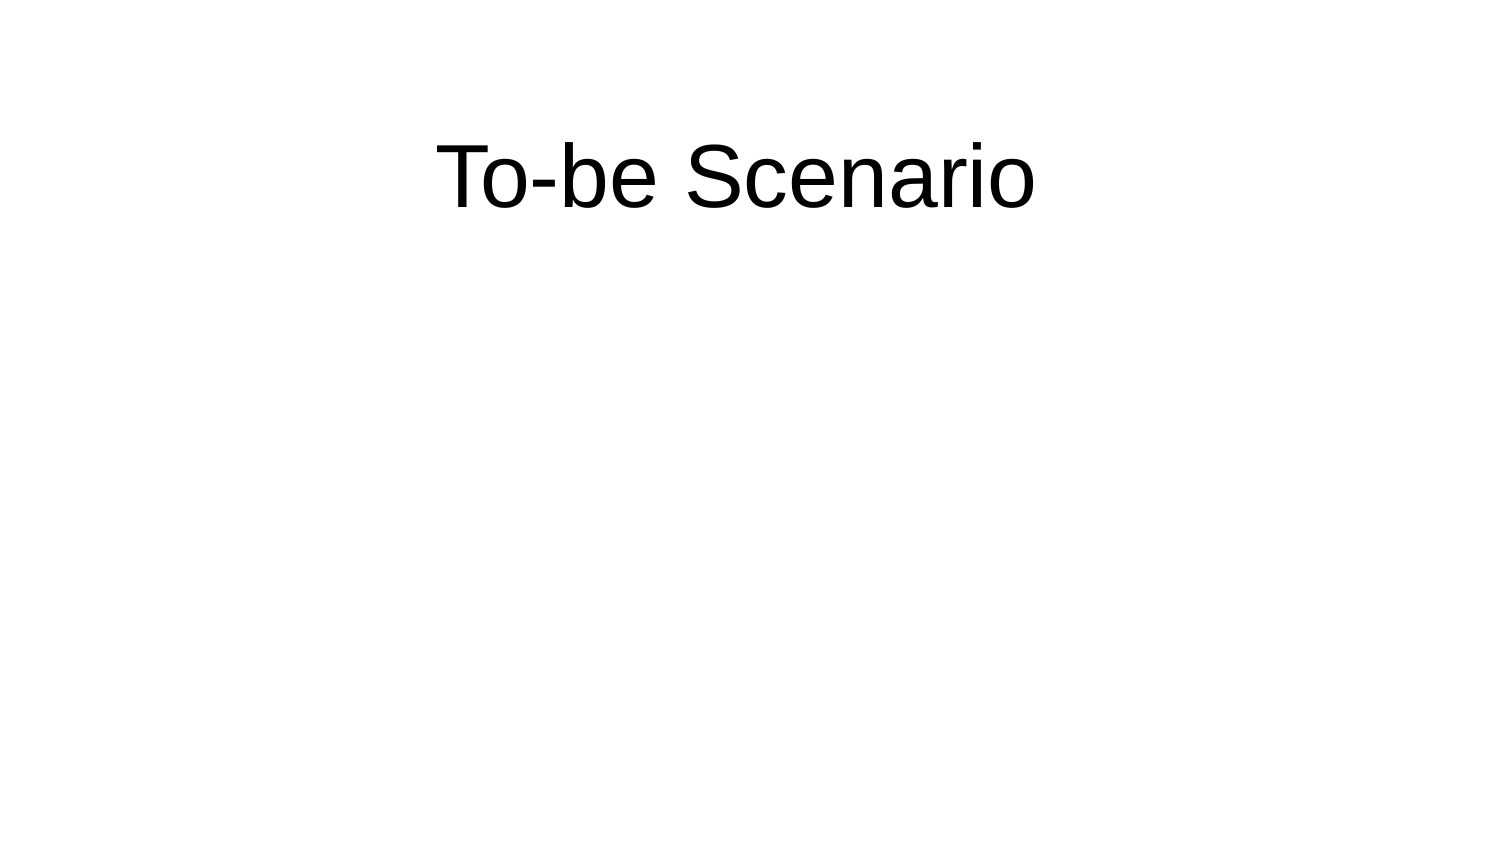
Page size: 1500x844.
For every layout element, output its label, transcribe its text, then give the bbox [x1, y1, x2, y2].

title To-be Scenario [420, 103, 1428, 357]
